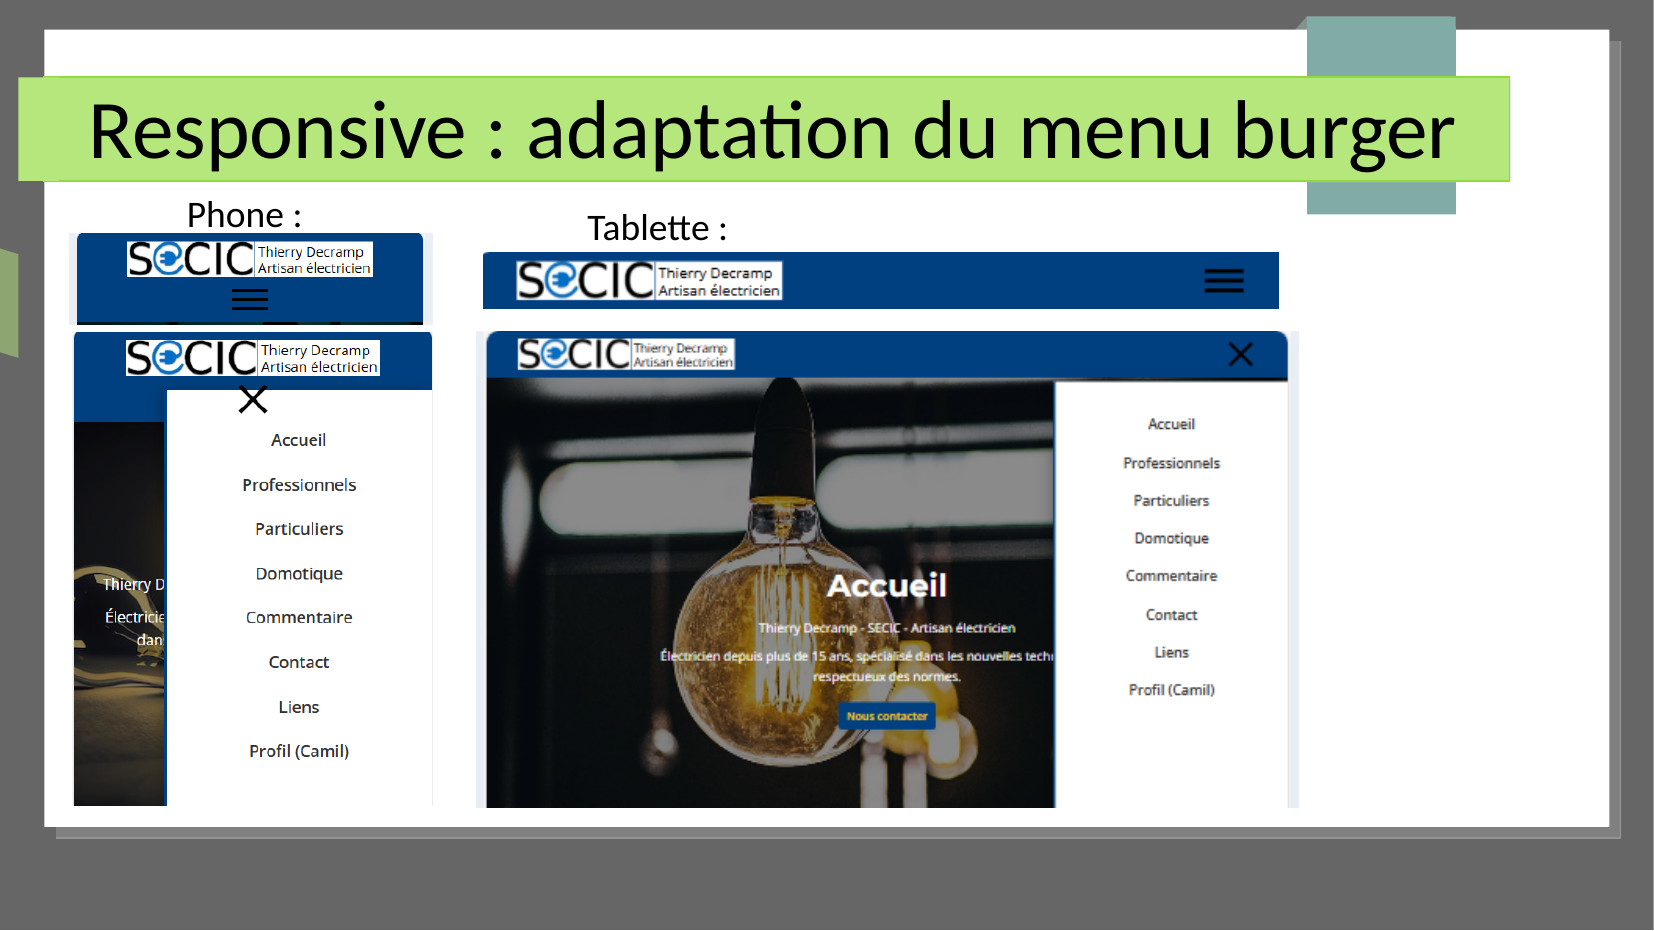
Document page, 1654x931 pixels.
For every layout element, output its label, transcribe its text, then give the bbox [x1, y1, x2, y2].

picture [72, 332, 433, 806]
picture [476, 331, 1299, 808]
list Phone : [186, 190, 512, 607]
title Responsive : adaptation du menu burger [88, 73, 1506, 178]
picture [69, 233, 433, 325]
text_box Tablette : [572, 204, 790, 252]
picture [483, 252, 1279, 310]
